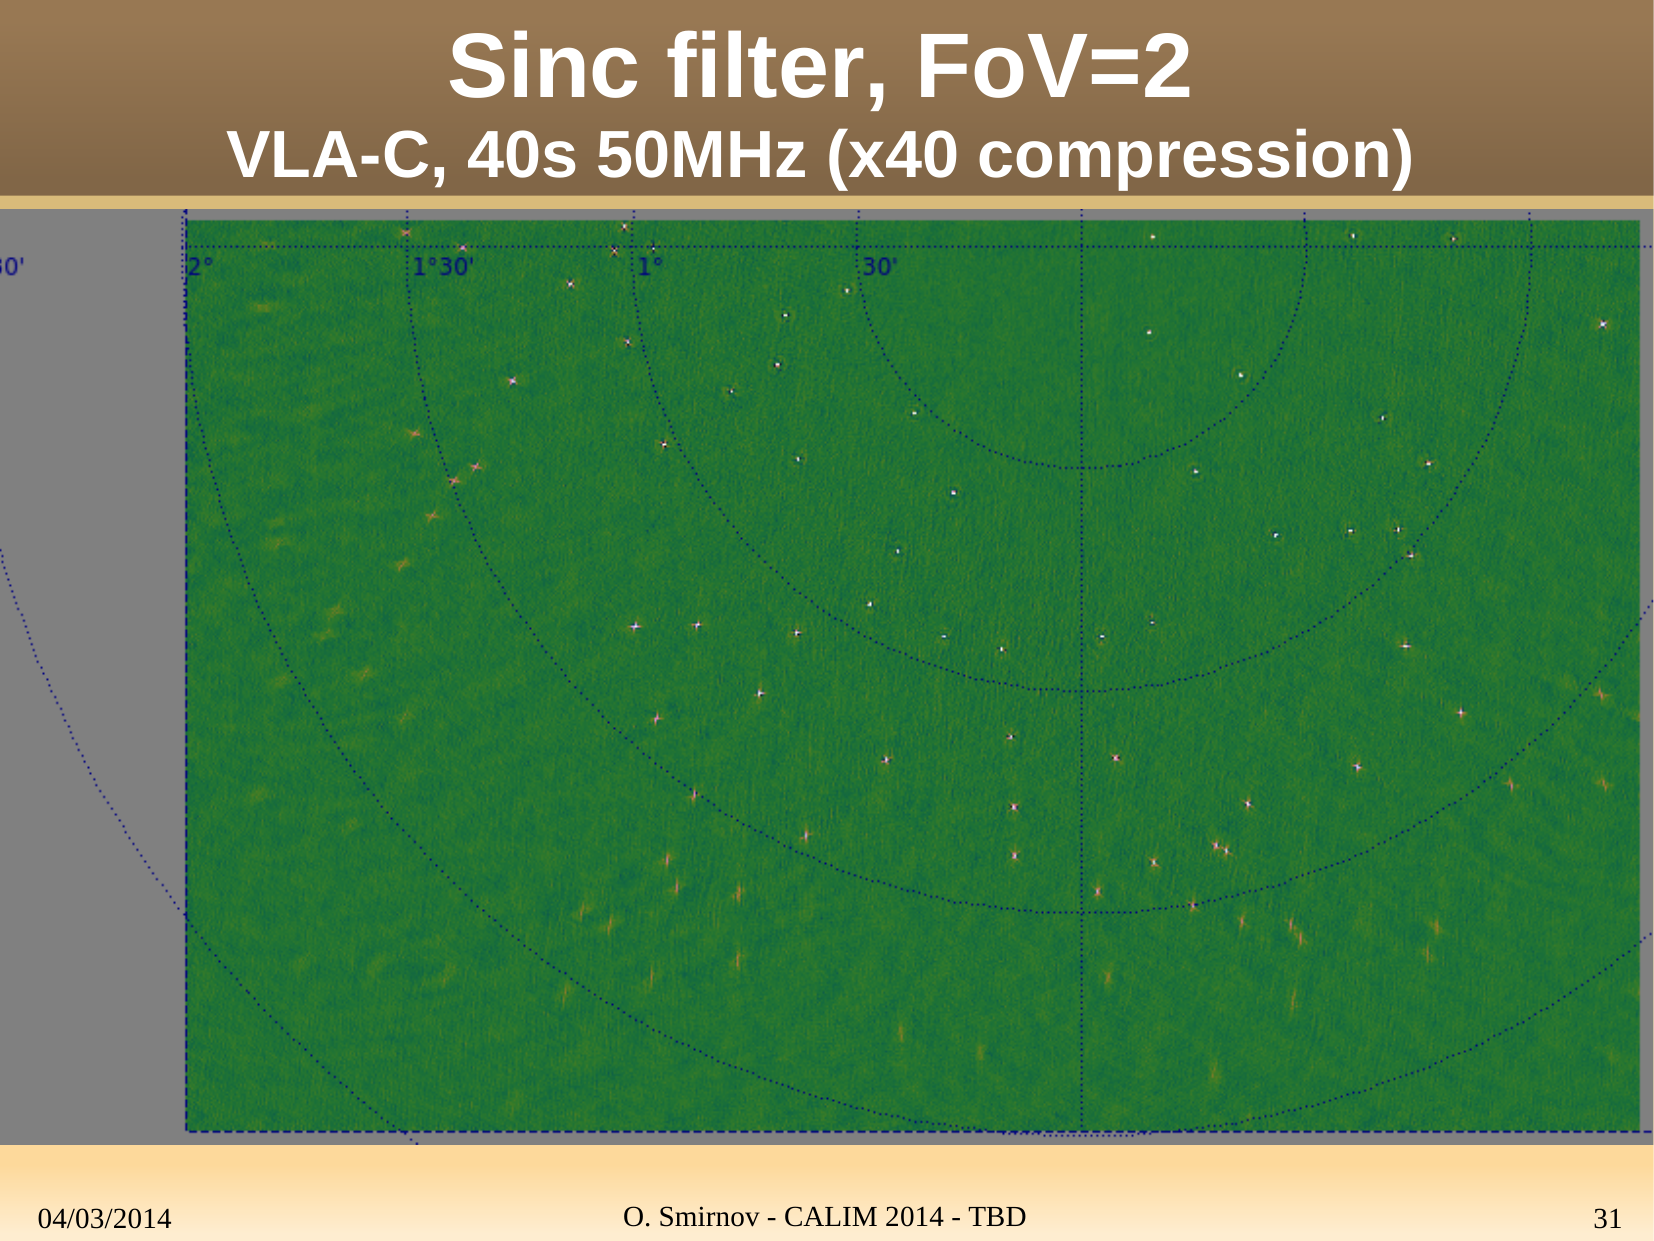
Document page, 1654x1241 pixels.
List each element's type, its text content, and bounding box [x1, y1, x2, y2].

picture [0, 0, 1654, 1241]
title Sinc filter, FoV=2 VLA-C, 40s 50MHz (x40 compression) [76, 0, 1565, 208]
